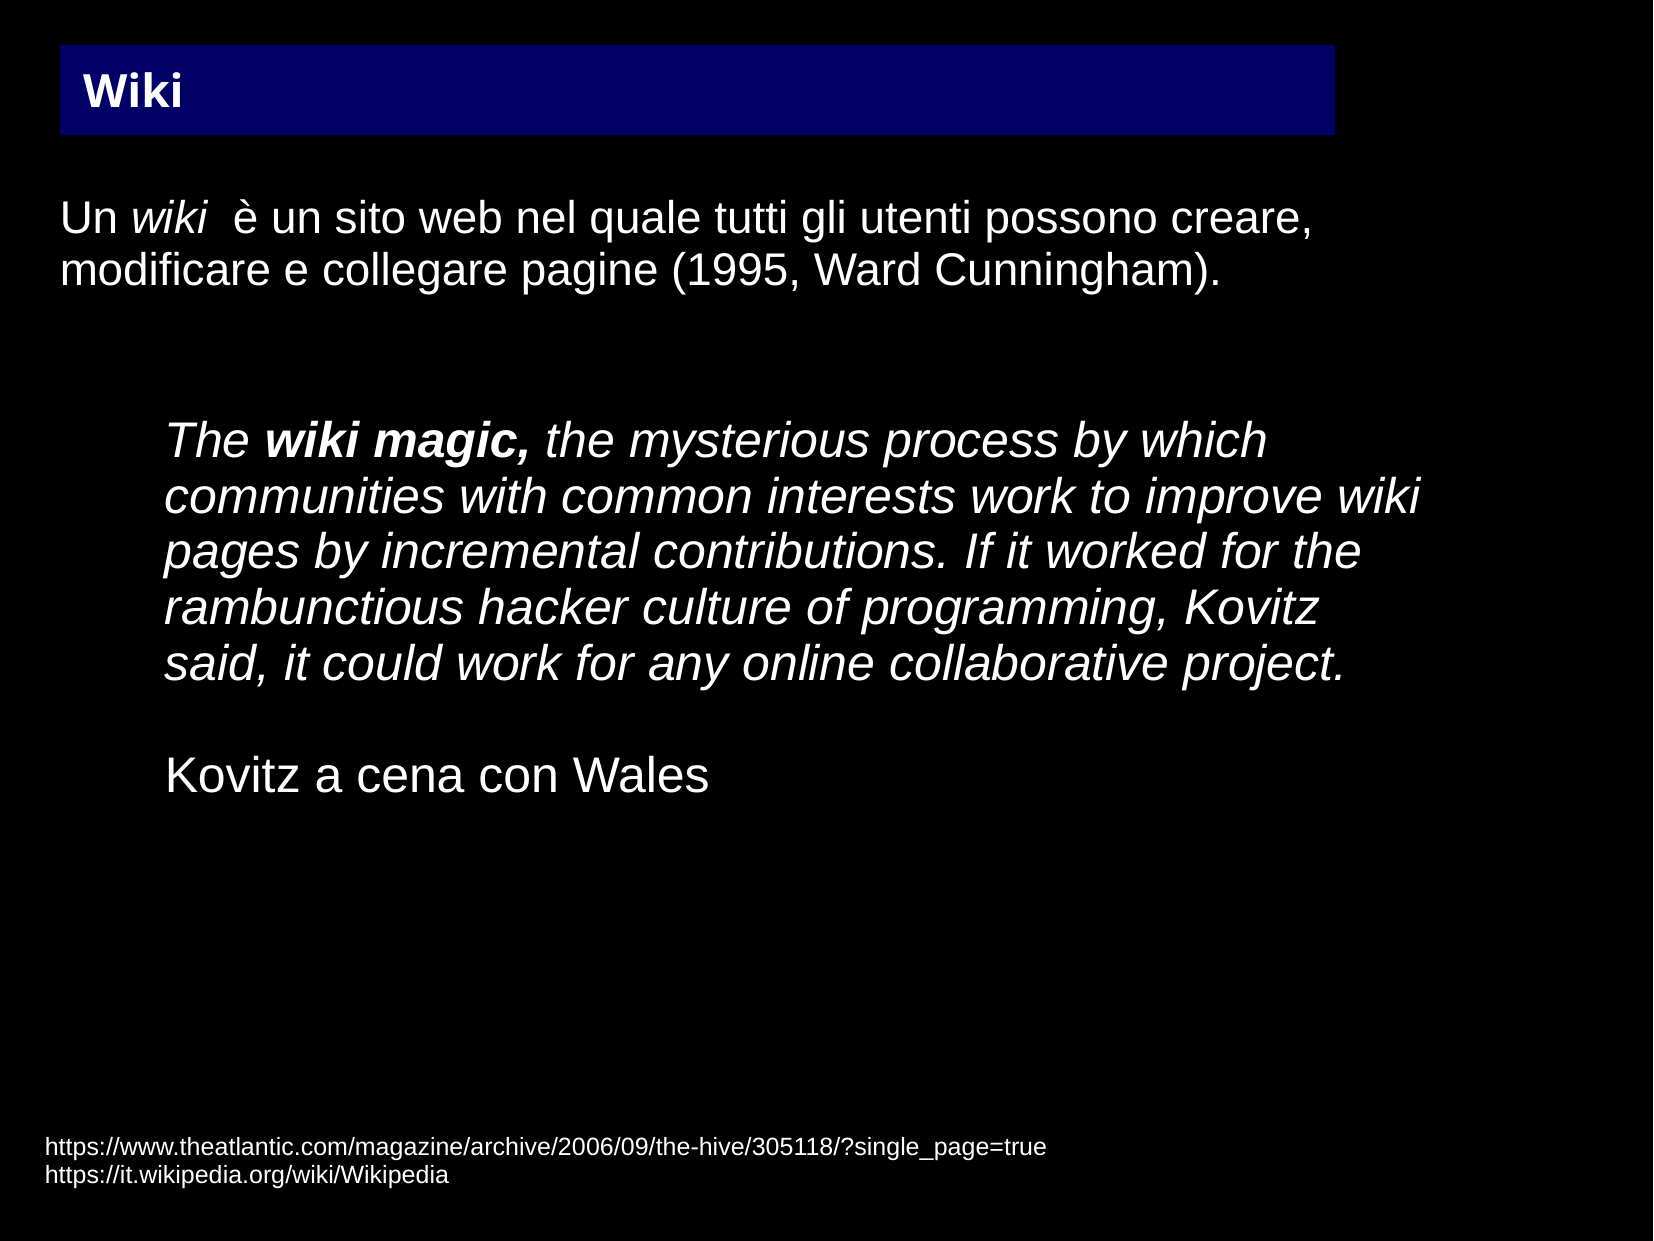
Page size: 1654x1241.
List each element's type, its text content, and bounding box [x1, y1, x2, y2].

text_box The wiki magic, the mysterious process by which communities with common interests work to improve wiki pages by incremental contributions. If it worked for the rambunctious hacker culture of programming, Kovitz said, it could work for any online collaborative project. Kovitz a cena con Wales [150, 404, 1441, 811]
list Wiki [59, 45, 1335, 136]
text_box Un wiki è un sito web nel quale tutti gli utenti possono creare, modificare e collegare pagine (1995, Ward Cunningham). [45, 184, 1546, 316]
text_box https://www.theatlantic.com/magazine/archive/2006/09/the-hive/305118/?single_page=true https://it.wikipedia.org/wiki/Wikipedia [30, 1125, 1646, 1241]
